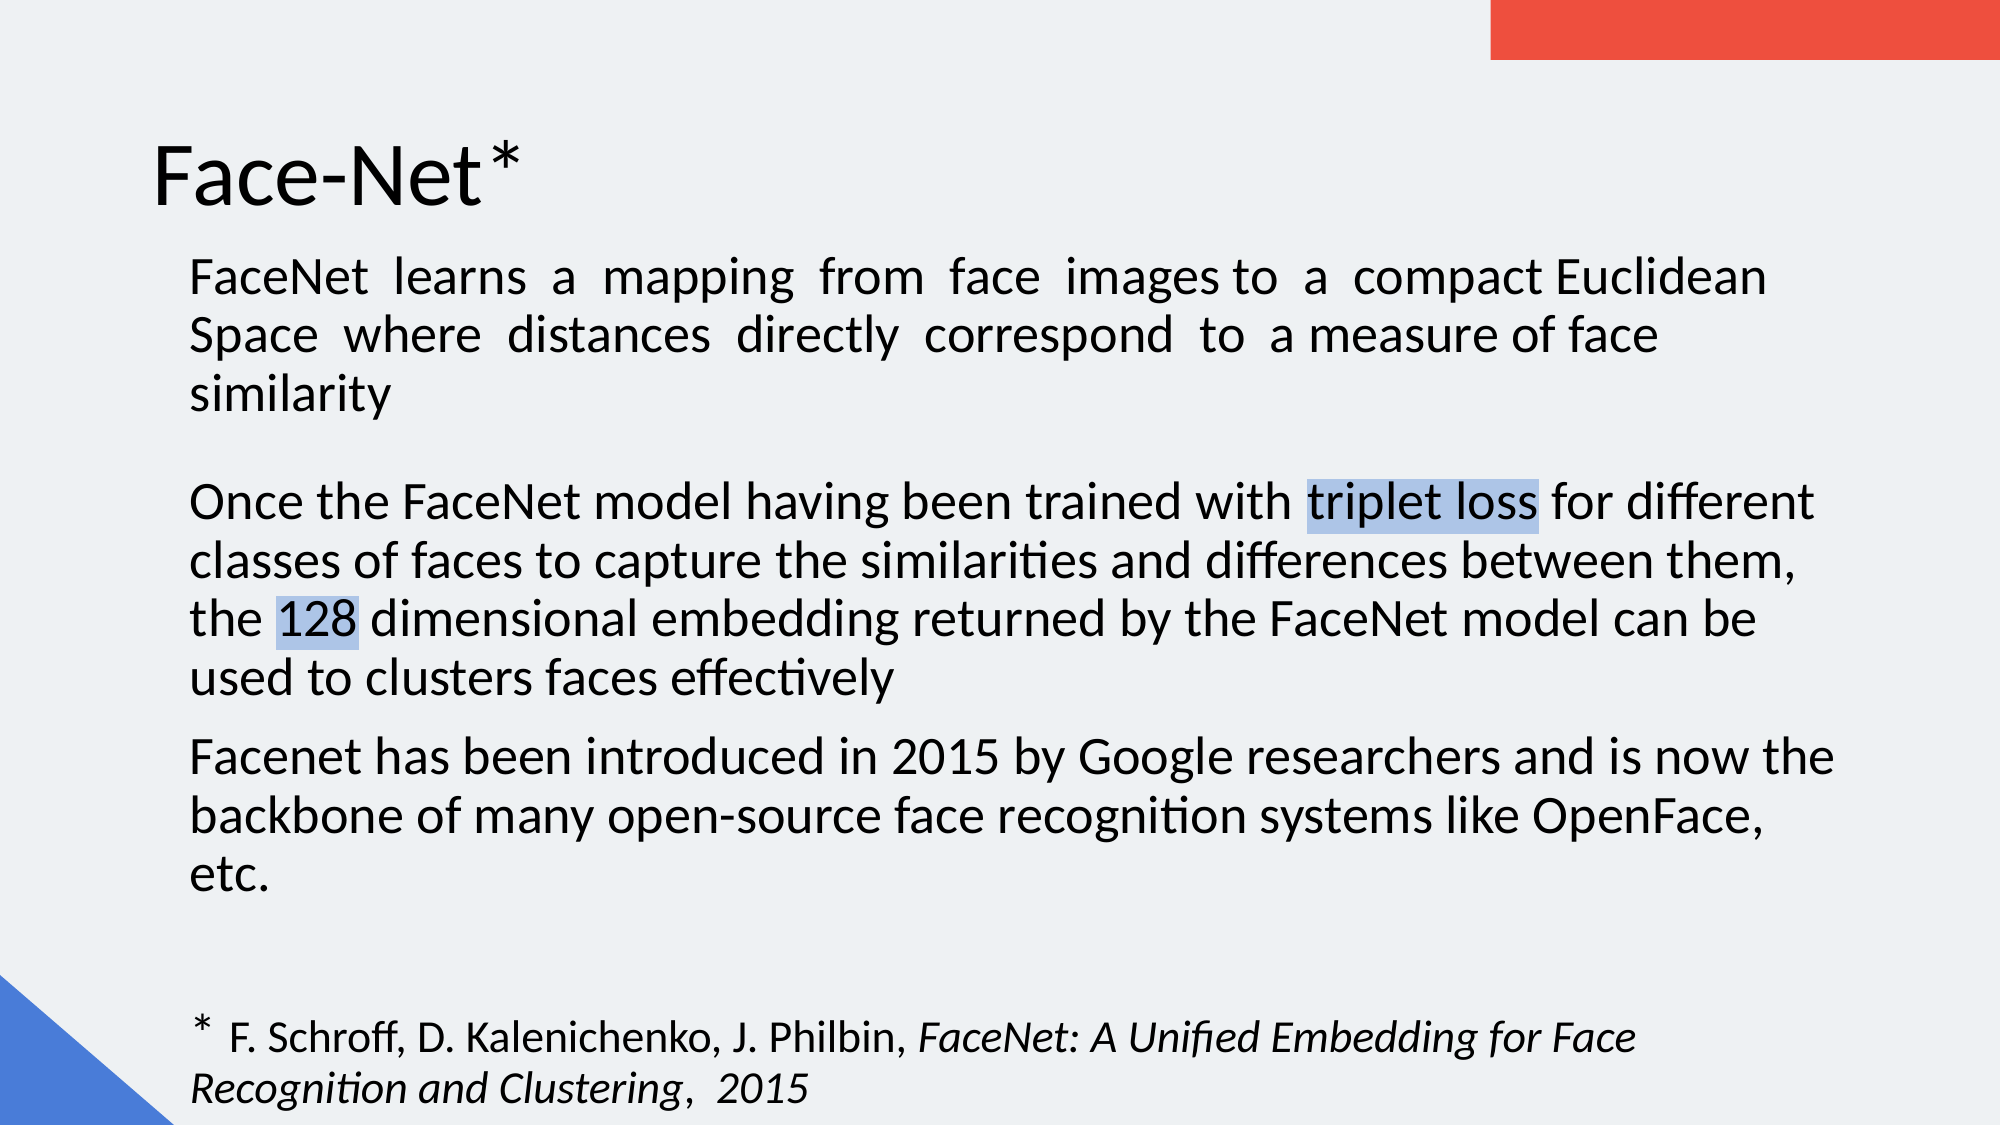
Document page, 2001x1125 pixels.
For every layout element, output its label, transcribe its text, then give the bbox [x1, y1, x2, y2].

text_box [1490, 0, 2000, 60]
title Face-Net* [137, 59, 1863, 239]
list FaceNet learns a mapping from face images to a compact Euclidean Space where distances directly correspond to a measure of face similarity Once the FaceNet model having been trained with triplet loss for different classes of faces to capture the similarities and differences between them, the 128 dimensional embedding returned by the FaceNet model can be used to clusters faces effectively Facenet has been introduced in 2015 by Google researchers and is now the backbone of many open-source face recognition systems like OpenFace, etc. * F. Schroff, D. Kalenichenko, J. Philbin, FaceNet: A Unified Embedding for Face Recognition and Clustering, 2015 [137, 239, 1863, 1096]
text_box [0, 974, 174, 1125]
